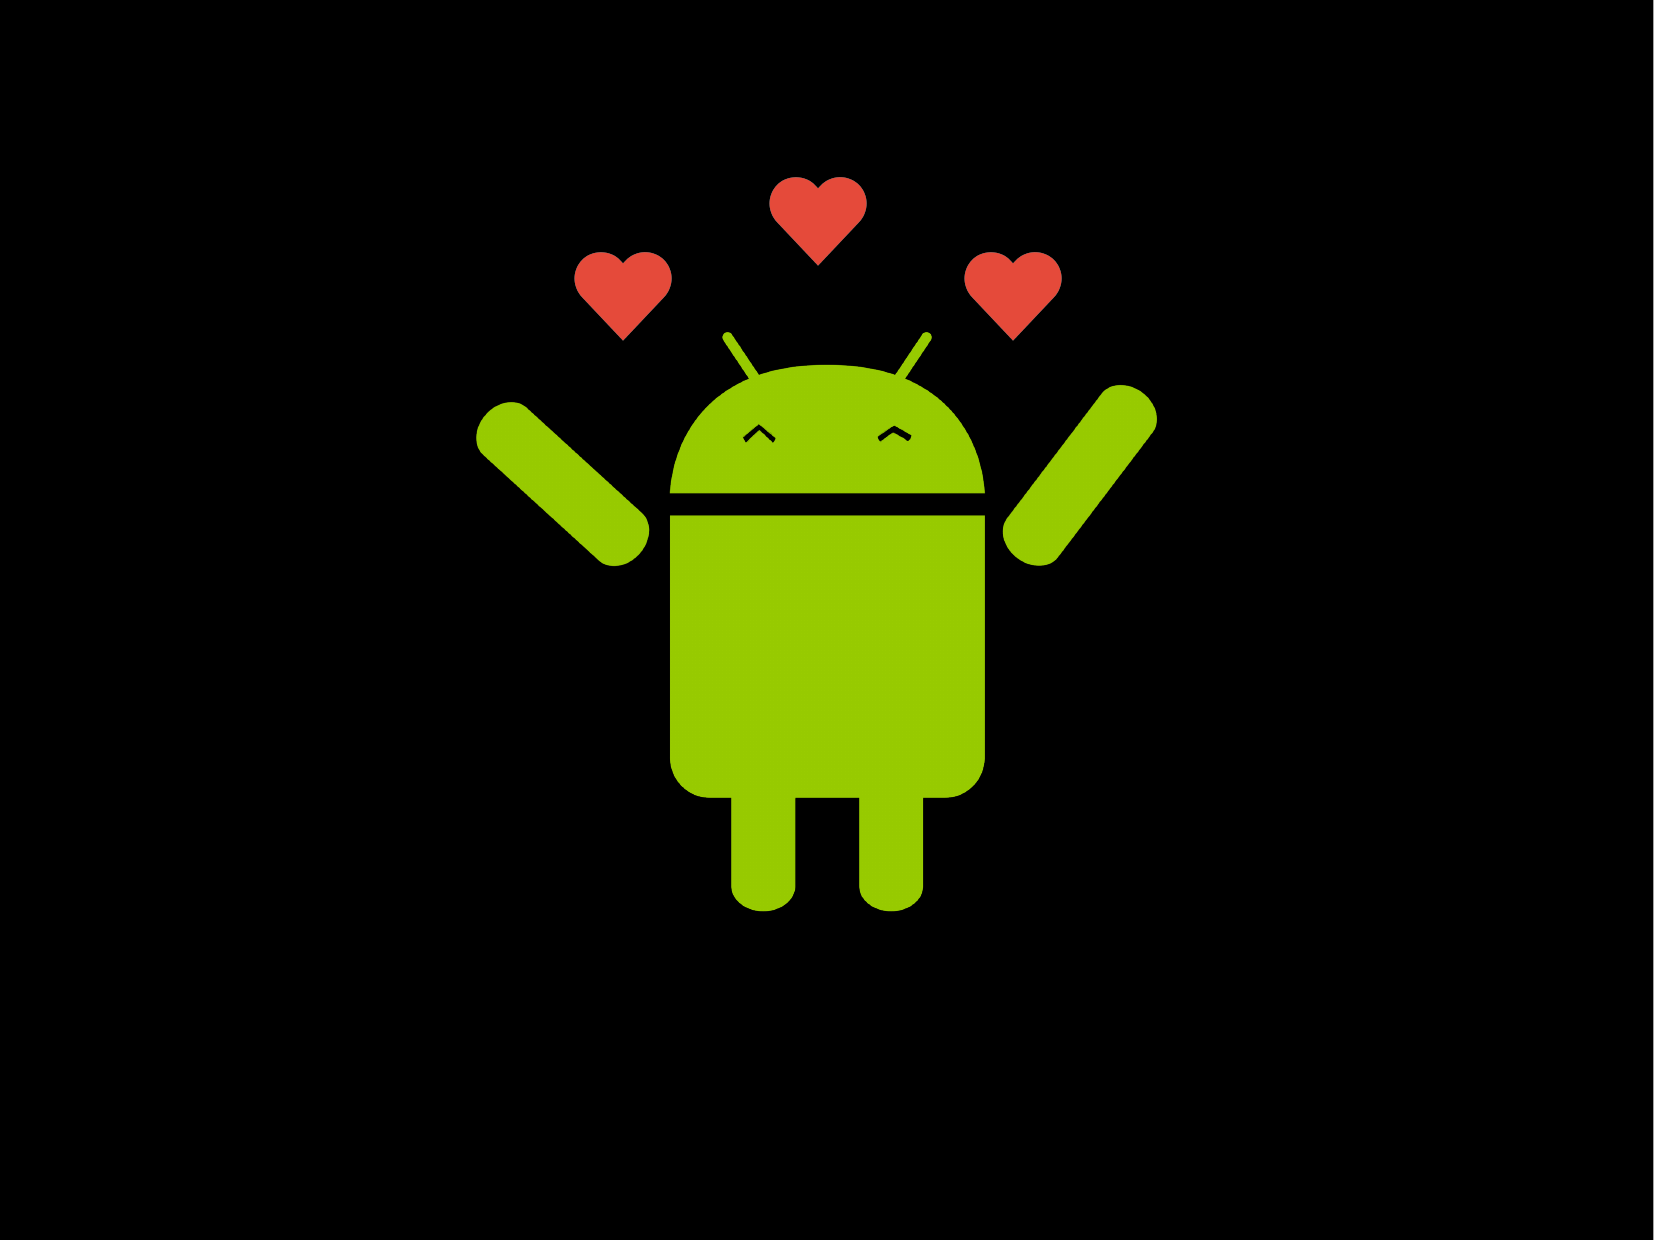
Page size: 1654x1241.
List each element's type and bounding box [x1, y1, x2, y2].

picture [765, 164, 871, 271]
picture [383, 239, 1270, 916]
